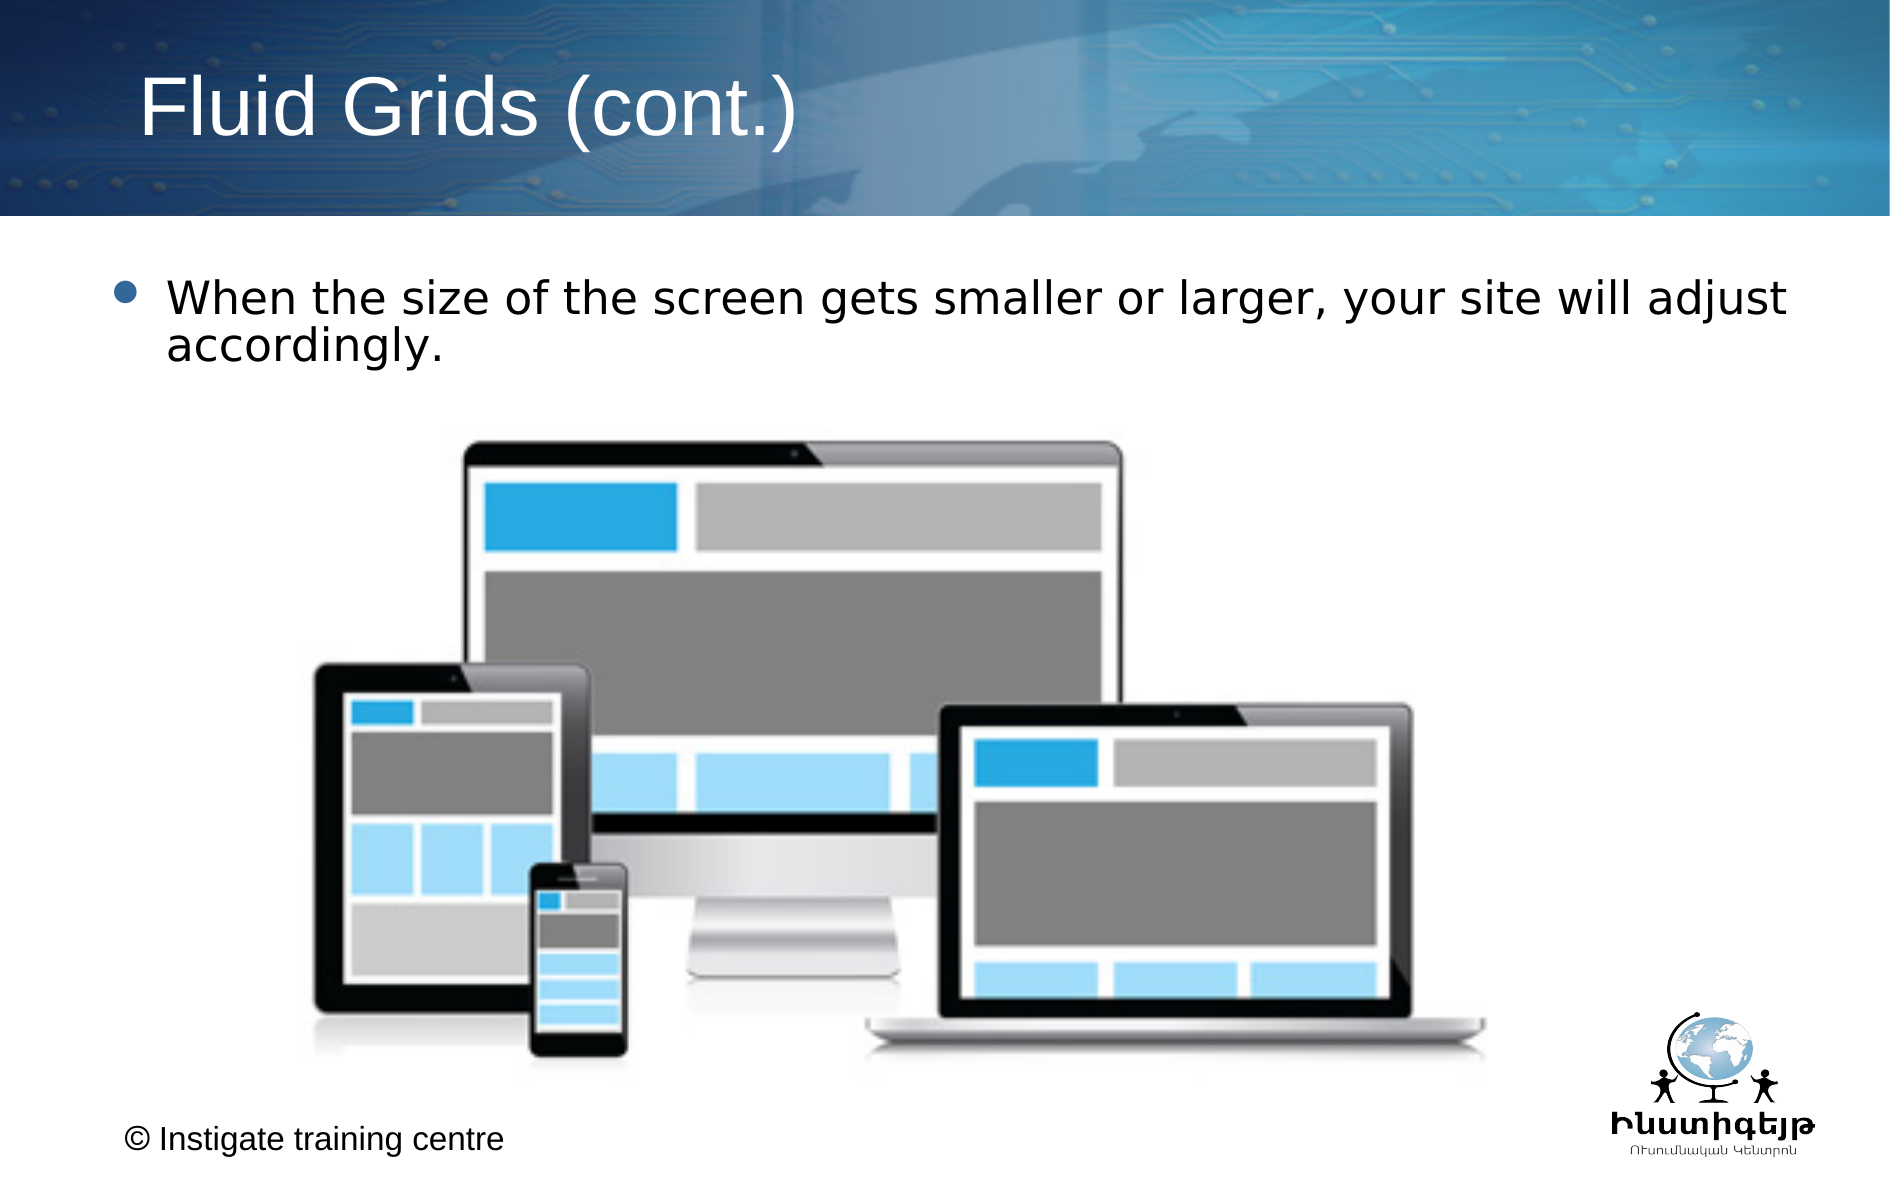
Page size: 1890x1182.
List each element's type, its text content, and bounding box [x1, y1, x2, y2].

list When the size of the screen gets smaller or larger, your site will adjust accordingly. [110, 276, 1801, 290]
picture [274, 378, 1519, 1125]
picture [0, 0, 1890, 216]
picture [1612, 1012, 1815, 1157]
